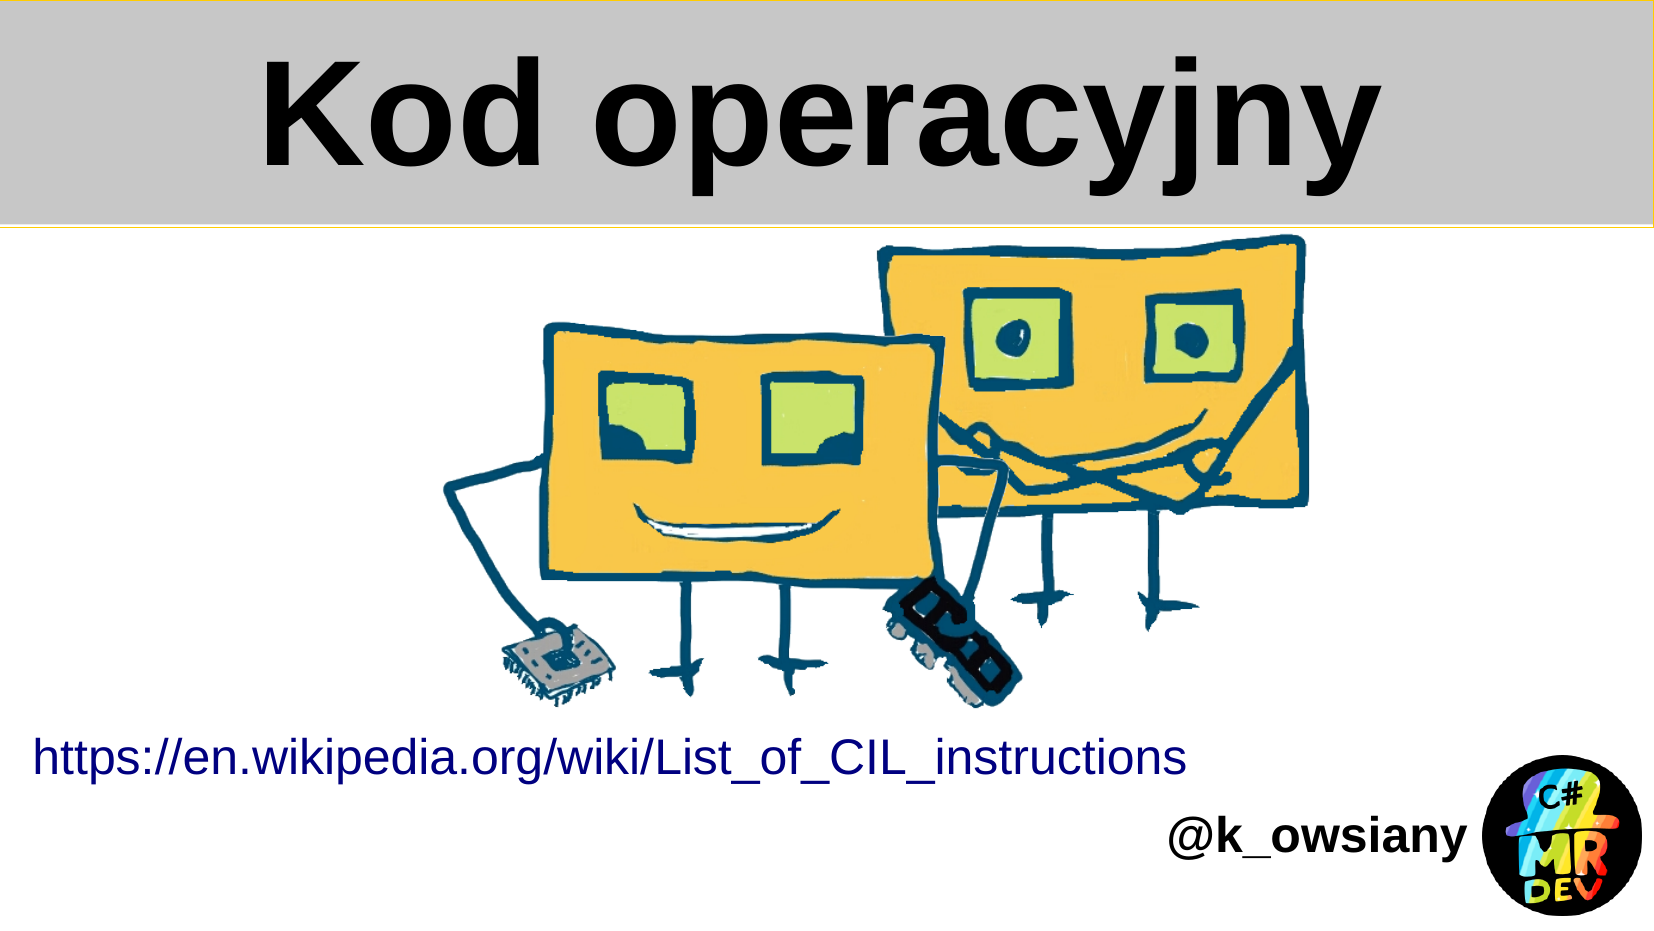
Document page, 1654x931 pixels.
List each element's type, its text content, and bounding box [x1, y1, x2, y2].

text_box Kod operacyjny [0, 0, 1654, 228]
picture [1482, 755, 1642, 916]
picture [437, 230, 1317, 718]
text_box https://en.wikipedia.org/wiki/List_of_CIL_instructions [17, 722, 1625, 793]
